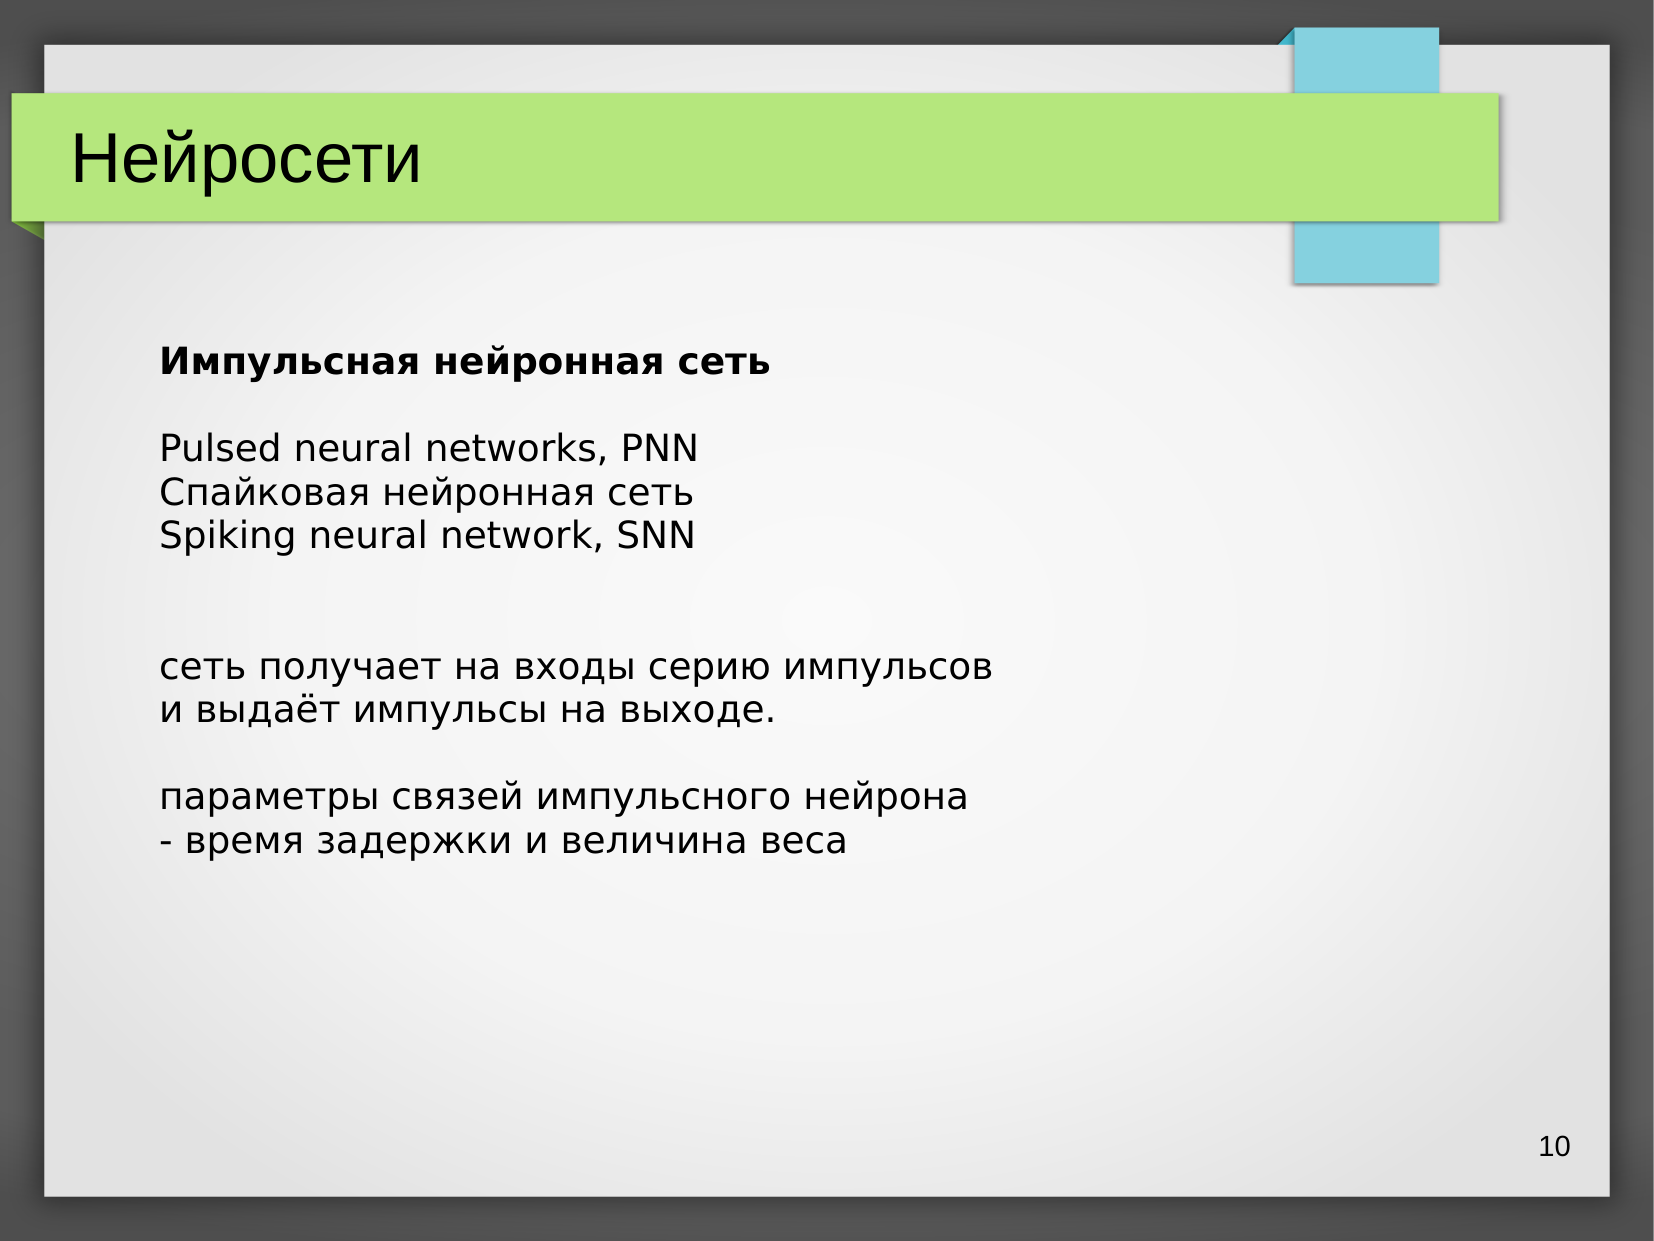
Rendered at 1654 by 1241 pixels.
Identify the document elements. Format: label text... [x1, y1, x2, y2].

title Нейросети [70, 118, 1205, 199]
picture [0, 0, 1654, 1241]
text_box Импульсная нейронная сеть Pulsed neural networks, PNN Спайковая нейронная сеть Spiking neural network, SNN сеть получает на входы серию импульсов и выдаёт импульсы на выходе. параметры связей импульсного нейрона - время задержки и величина веса [144, 332, 1394, 957]
